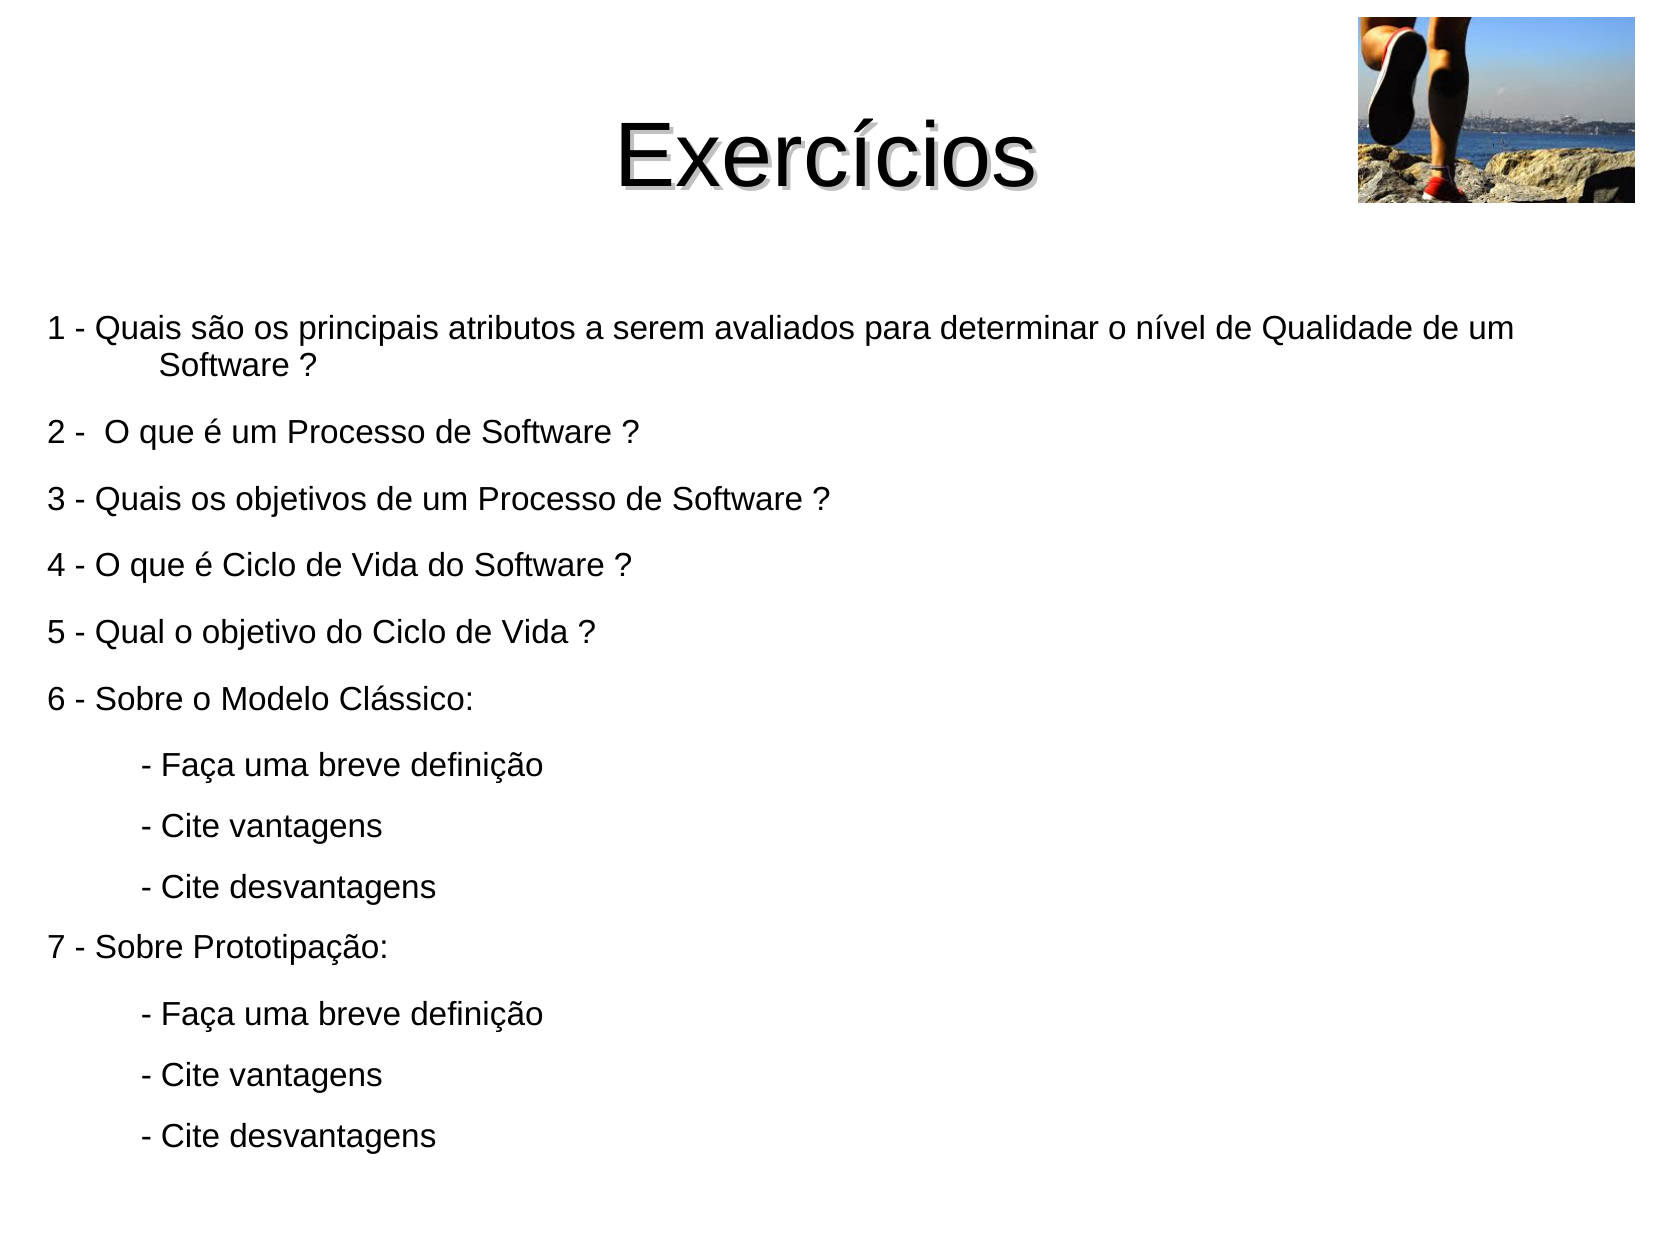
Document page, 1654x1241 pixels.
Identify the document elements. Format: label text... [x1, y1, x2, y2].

text_box 1 - Quais são os principais atributos a serem avaliados para determinar o nível de Qualidade de um Software ? 2 - O que é um Processo de Software ? 3 - Quais os objetivos de um Processo de Software ? 4 - O que é Ciclo de Vida do Software ? 5 - Qual o objetivo do Ciclo de Vida ? 6 - Sobre o Modelo Clássico: - Faça uma breve definição - Cite vantagens - Cite desvantagens 7 - Sobre Prototipação: - Faça uma breve definição - Cite vantagens - Cite desvantagens [47, 277, 1595, 1188]
title Exercícios [82, 56, 1571, 249]
picture [1358, 17, 1635, 203]
